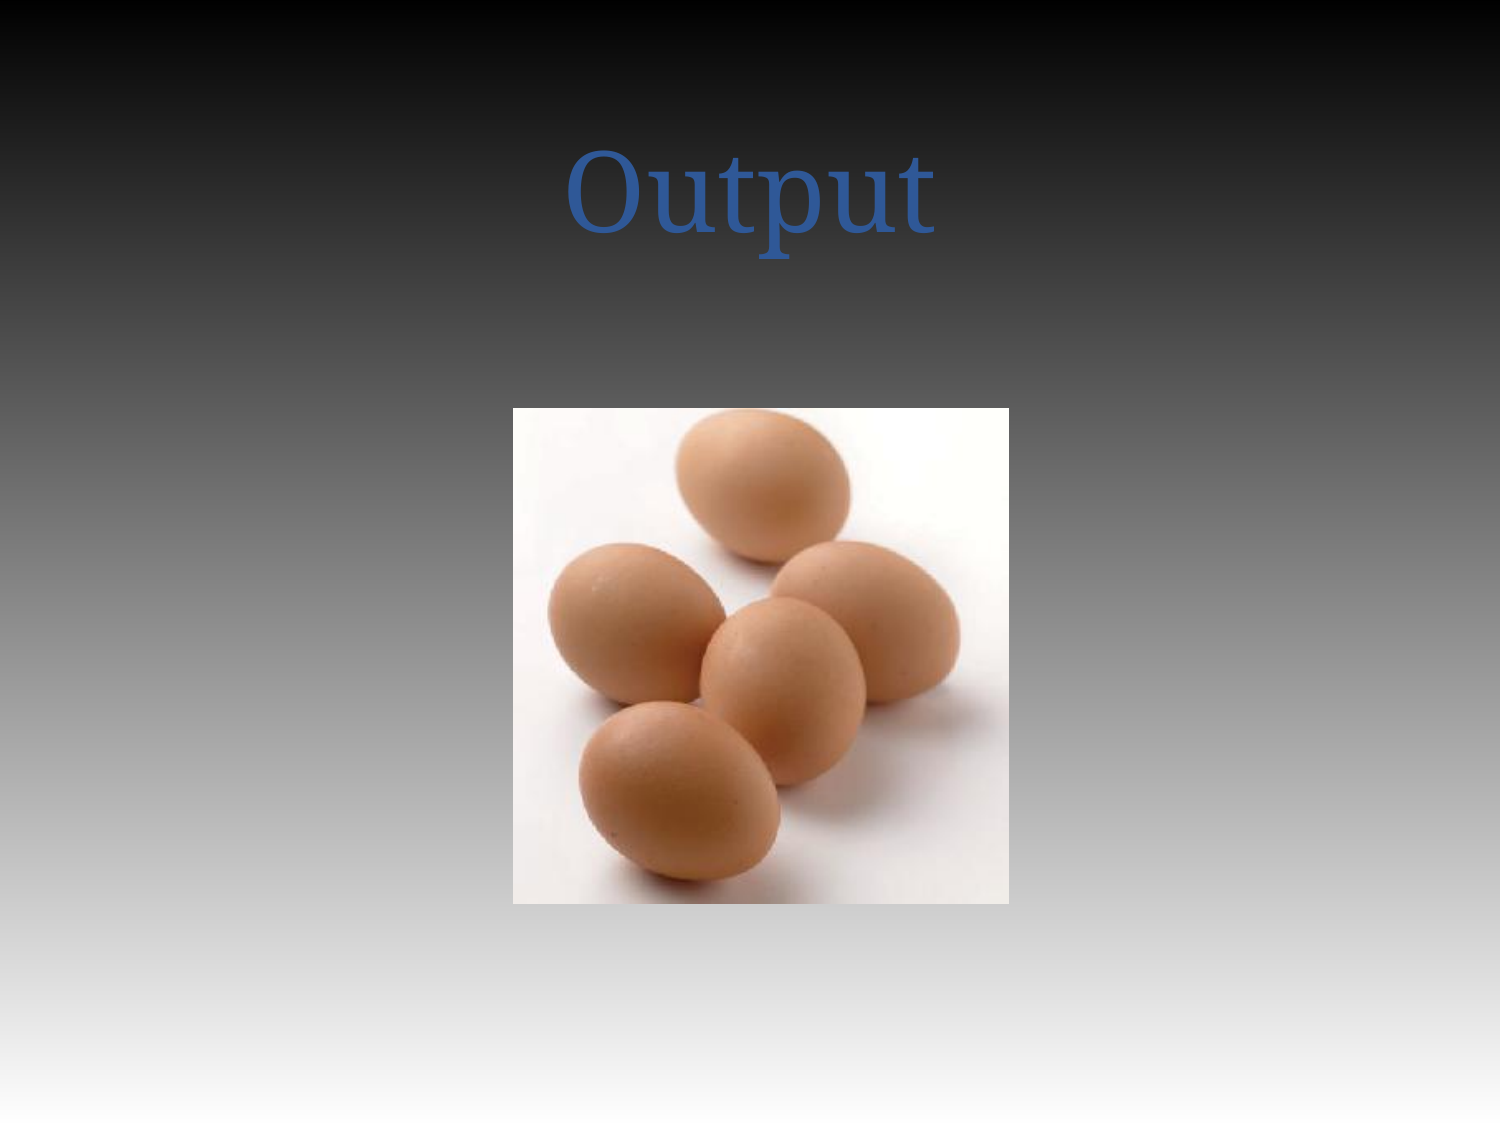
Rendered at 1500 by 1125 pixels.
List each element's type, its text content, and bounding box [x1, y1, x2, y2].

title Output [75, 0, 1425, 263]
picture [513, 408, 1009, 904]
